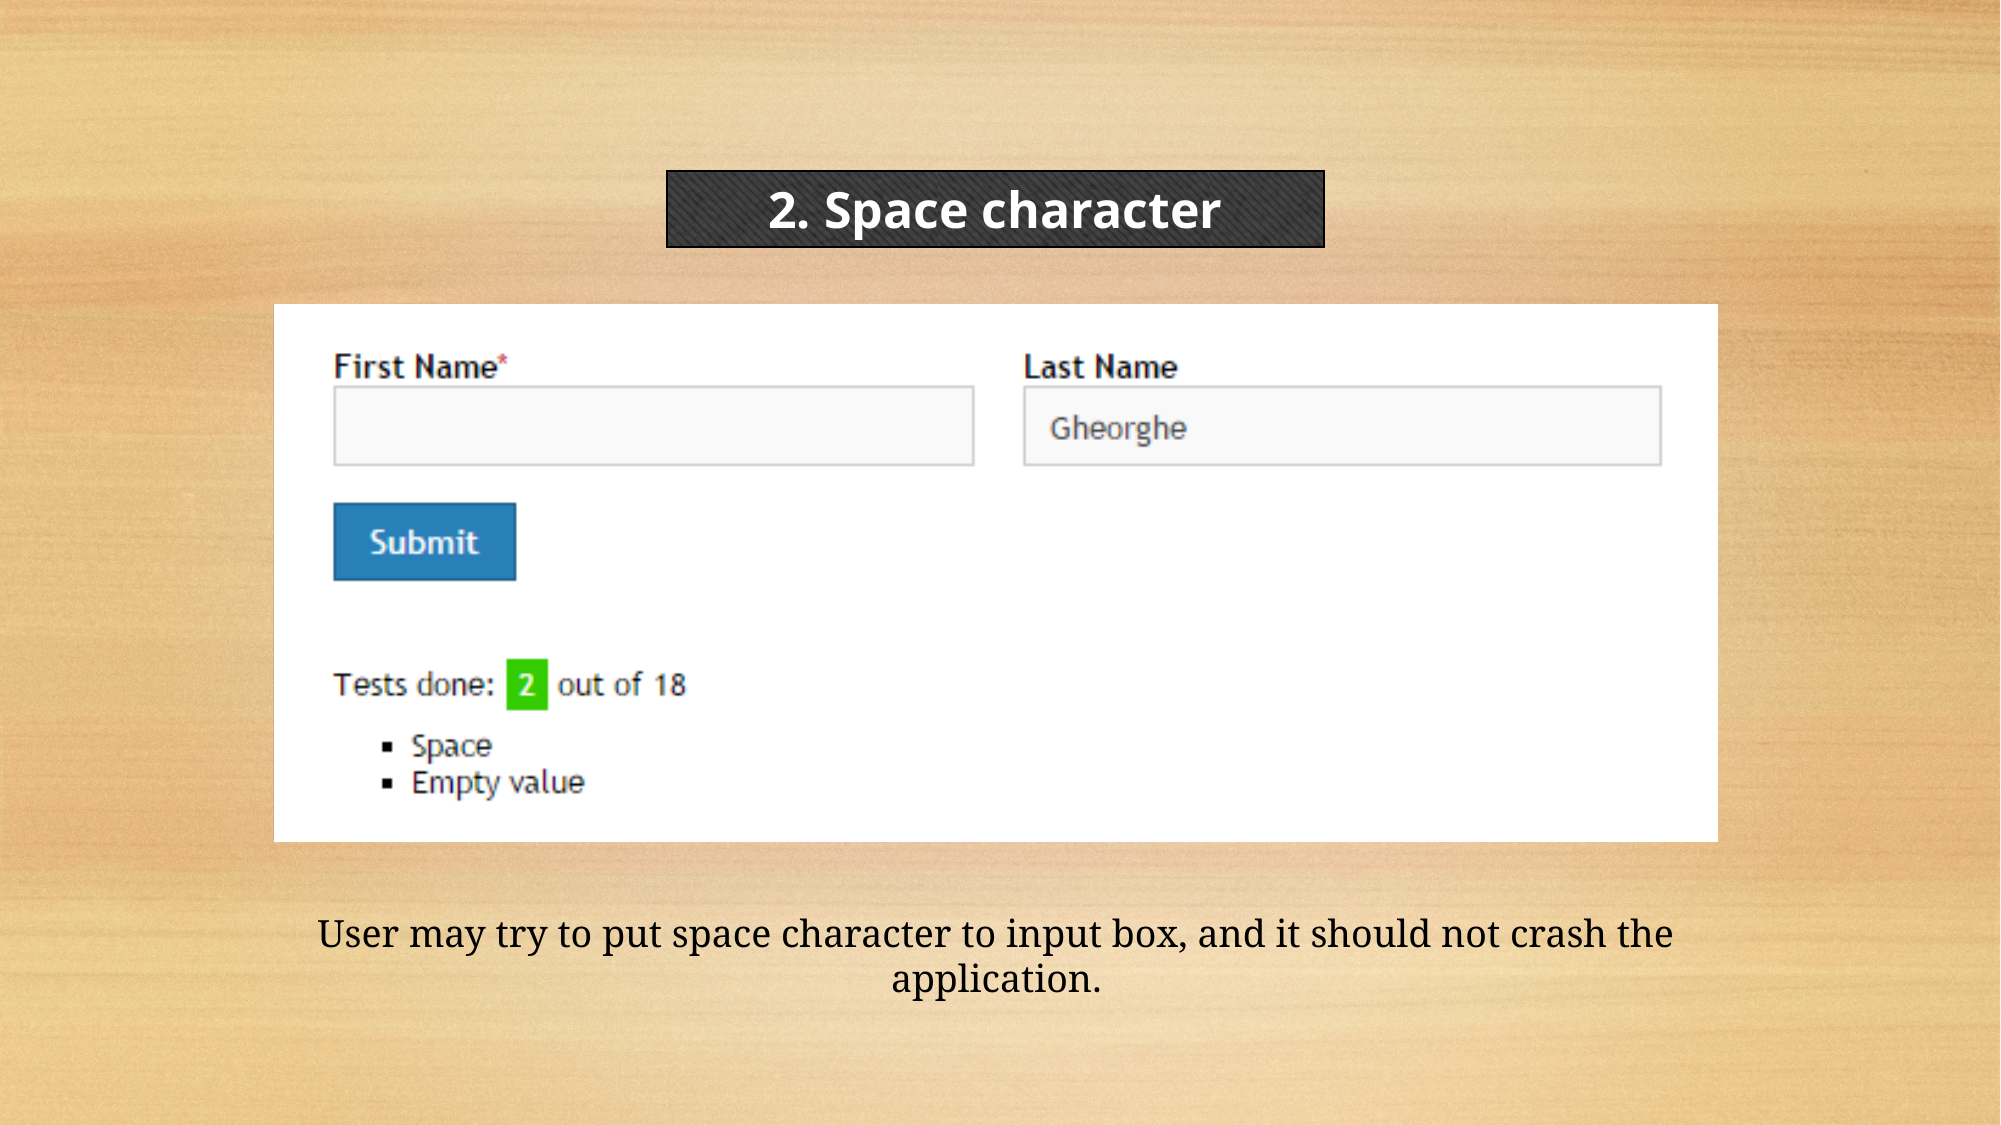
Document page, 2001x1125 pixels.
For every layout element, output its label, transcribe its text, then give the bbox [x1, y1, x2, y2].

picture [305, 335, 1687, 811]
text_box 2. Space character [667, 171, 1325, 247]
text_box User may try to put space character to input box, and it should not crash the application. [242, 902, 1751, 1009]
